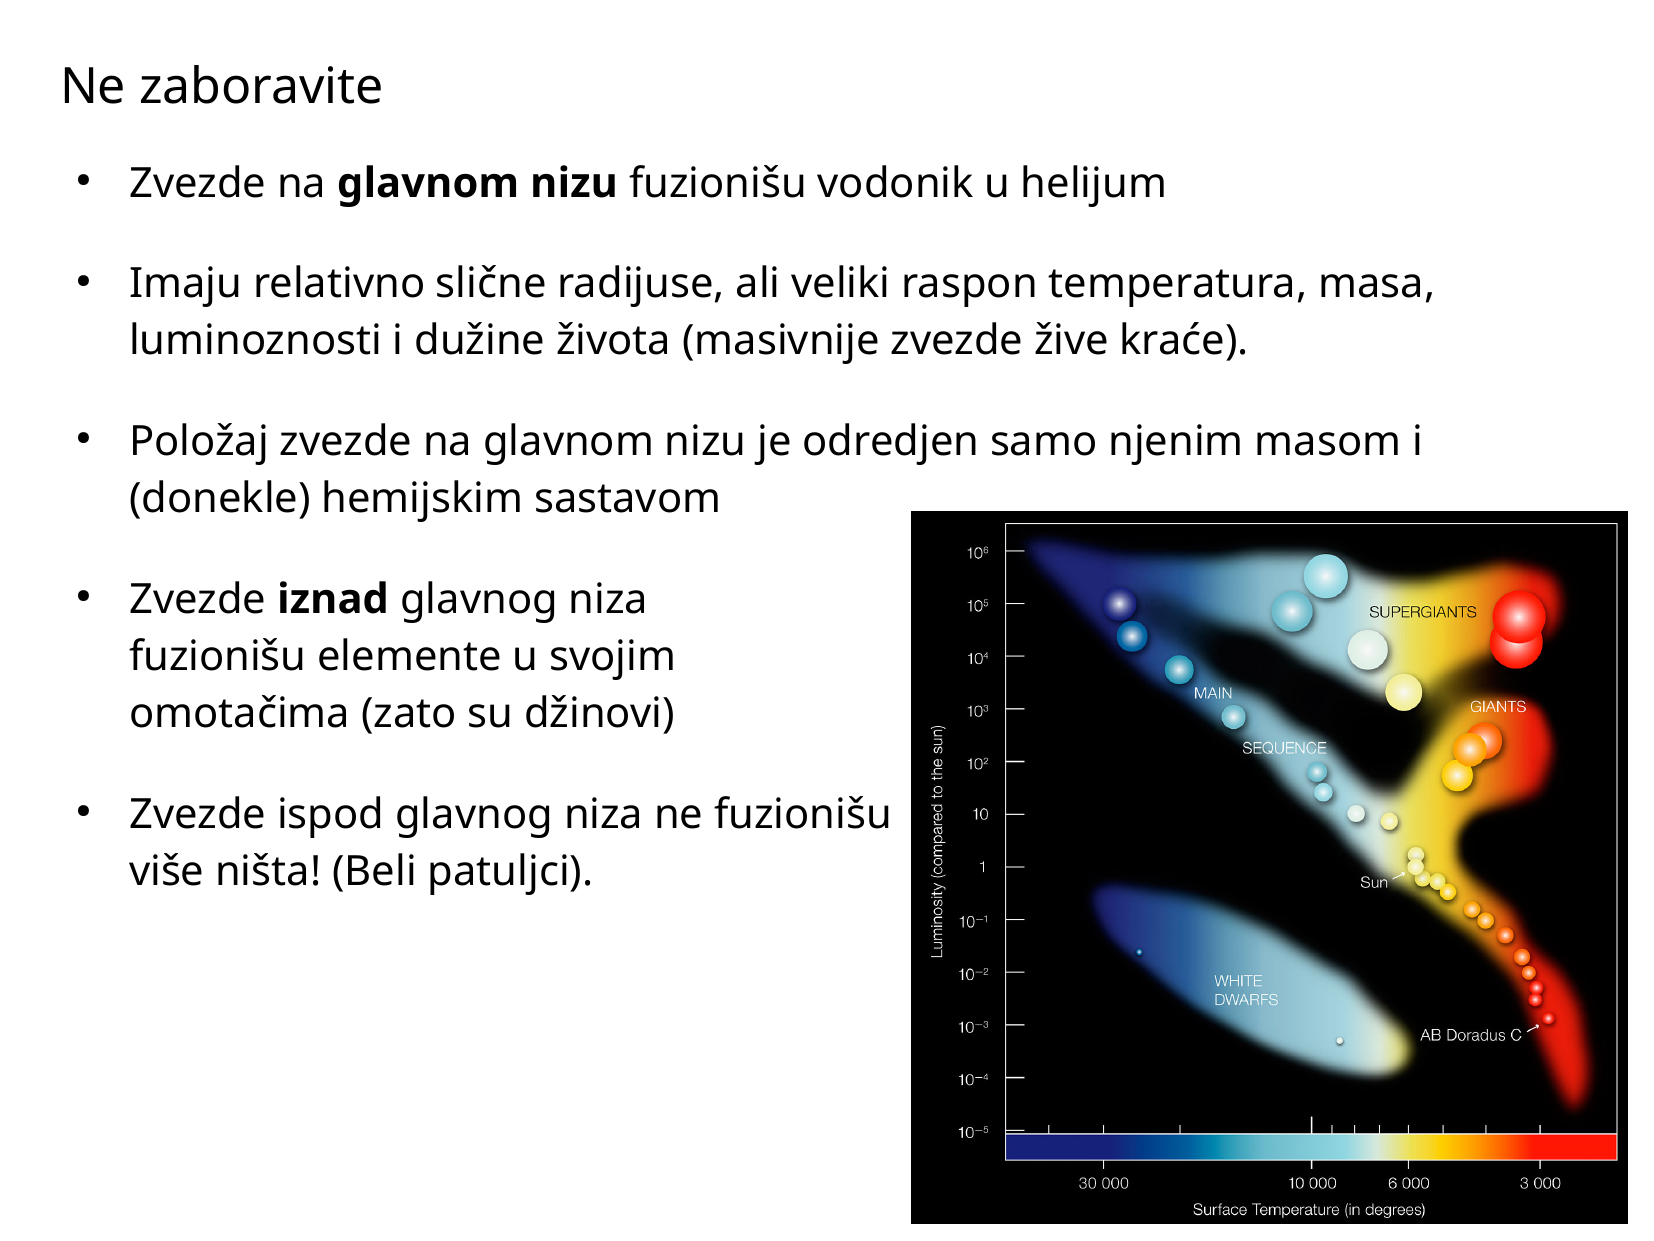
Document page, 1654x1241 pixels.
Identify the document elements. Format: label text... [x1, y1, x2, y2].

picture [911, 511, 1628, 1224]
title Ne zaboravite [59, 17, 1648, 150]
list Zvezde na glavnom nizu fuzionišu vodonik u helijum Imaju relativno slične radijuse, ali veliki raspon temperatura, masa, luminoznosti i dužine života (masivnije zvezde žive kraće). Položaj zvezde na glavnom nizu je odredjen samo njenim masom i (donekle) hemijskim sastavom Zvezde iznad glavnog niza fuzionišu elemente u svojim omotačima (zato su džinovi) Zvezde ispod glavnog niza ne fuzionišu više ništa! (Beli patuljci). [58, 152, 1576, 1126]
